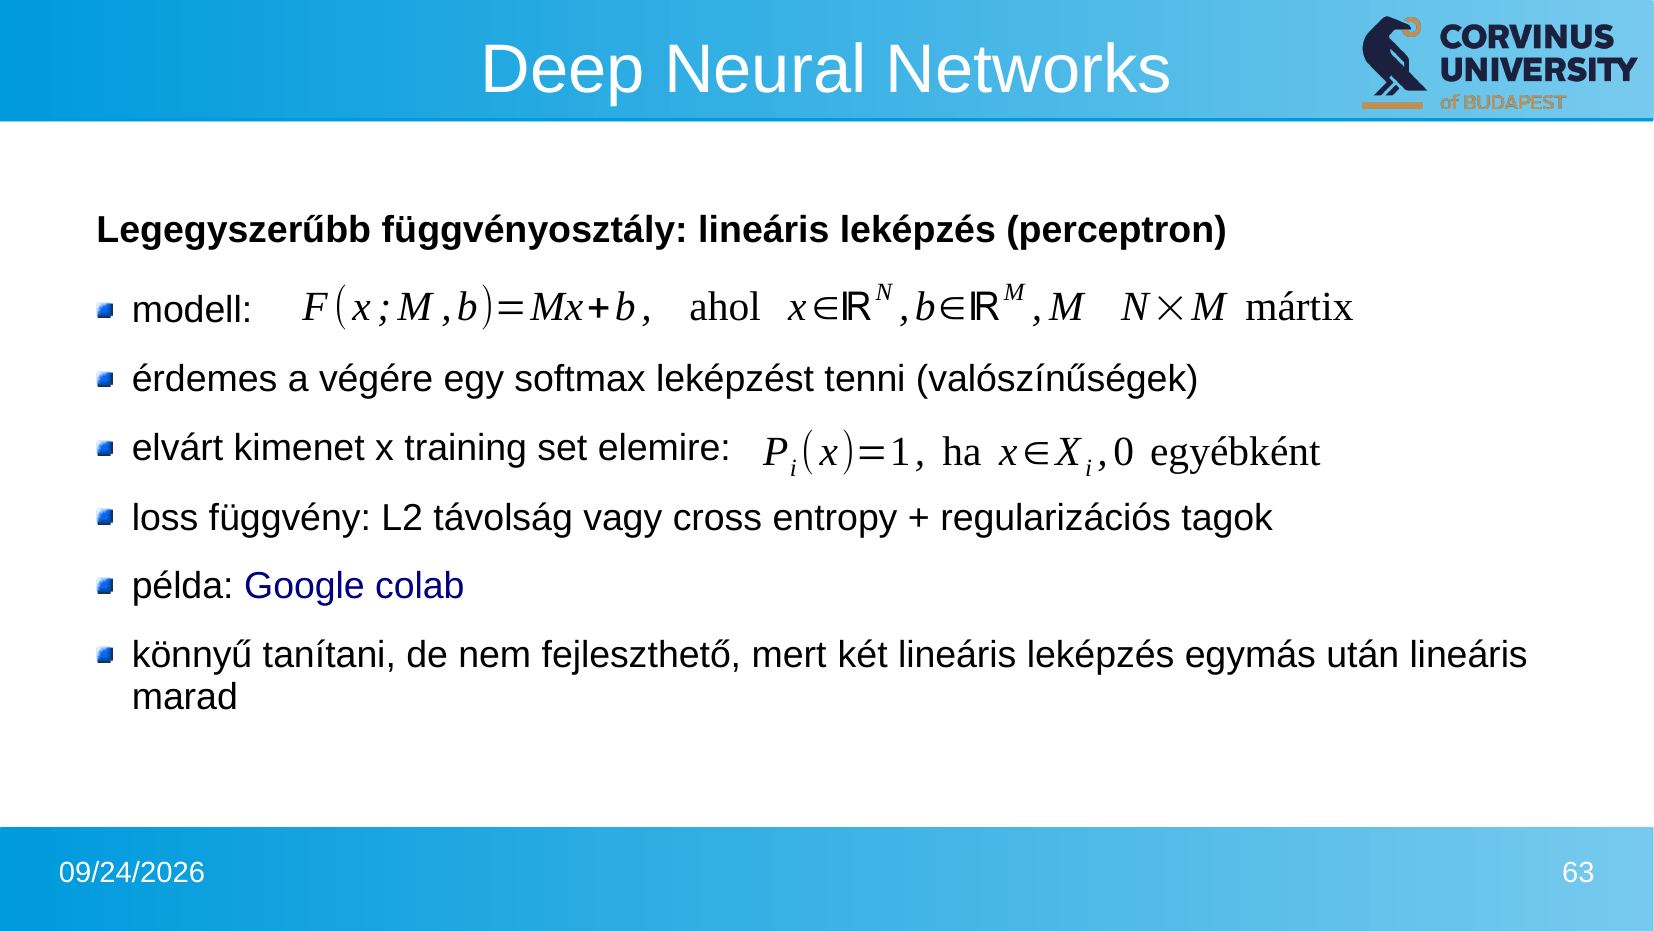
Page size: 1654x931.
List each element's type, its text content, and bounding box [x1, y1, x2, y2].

picture [1362, 16, 1638, 109]
title Deep Neural Networks [59, 29, 1362, 108]
chart [294, 278, 1362, 334]
text_box Legegyszerűbb függvényosztály: lineáris leképzés (perceptron) modell: érdemes a végére egy softmax leképzést tenni (valószínűségek) elvárt kimenet x training set elemire: loss függvény: L2 távolság vagy cross entropy + regularizációs tagok példa: Google colab könnyű tanítani, de nem fejleszthető, mert két lineáris leképzés egymás után lineáris marad [81, 200, 1560, 726]
chart [408, 410, 421, 457]
chart [755, 427, 1330, 481]
